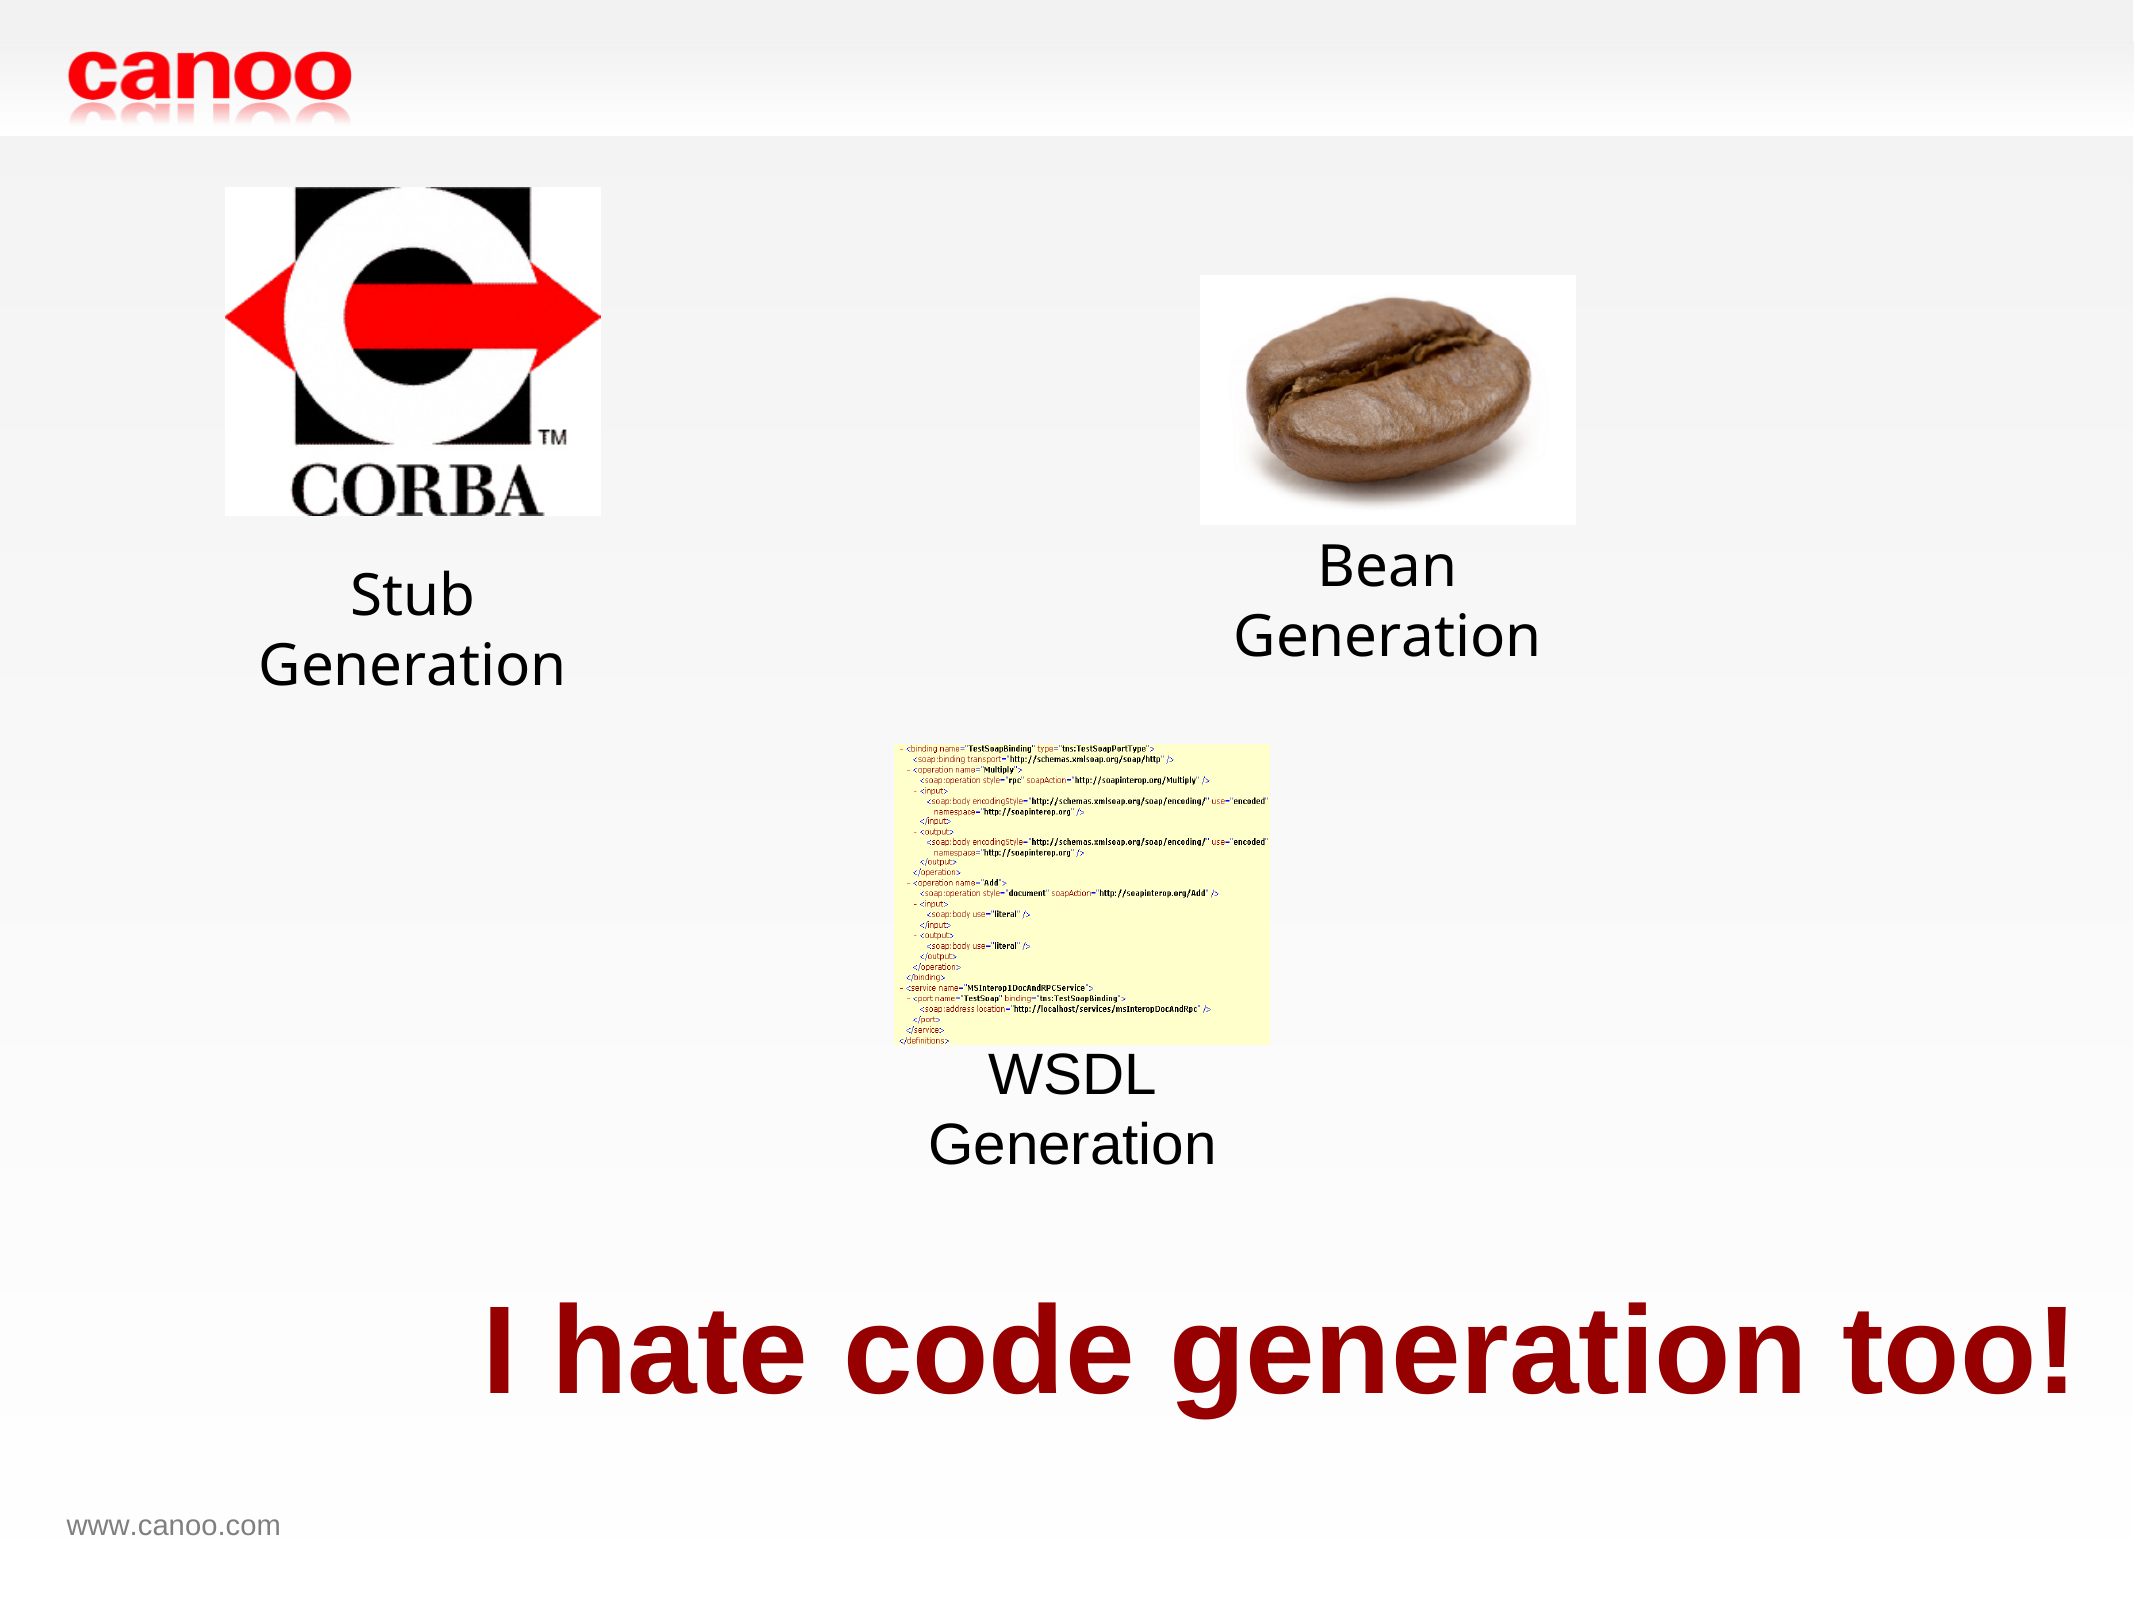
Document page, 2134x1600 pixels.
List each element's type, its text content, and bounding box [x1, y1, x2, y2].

picture [894, 744, 1270, 1045]
picture [65, 48, 353, 154]
picture [1200, 275, 1576, 526]
picture [225, 187, 601, 517]
list WSDL Generation [712, 1036, 1351, 1224]
title I hate code generation too! [75, 1260, 2088, 1427]
